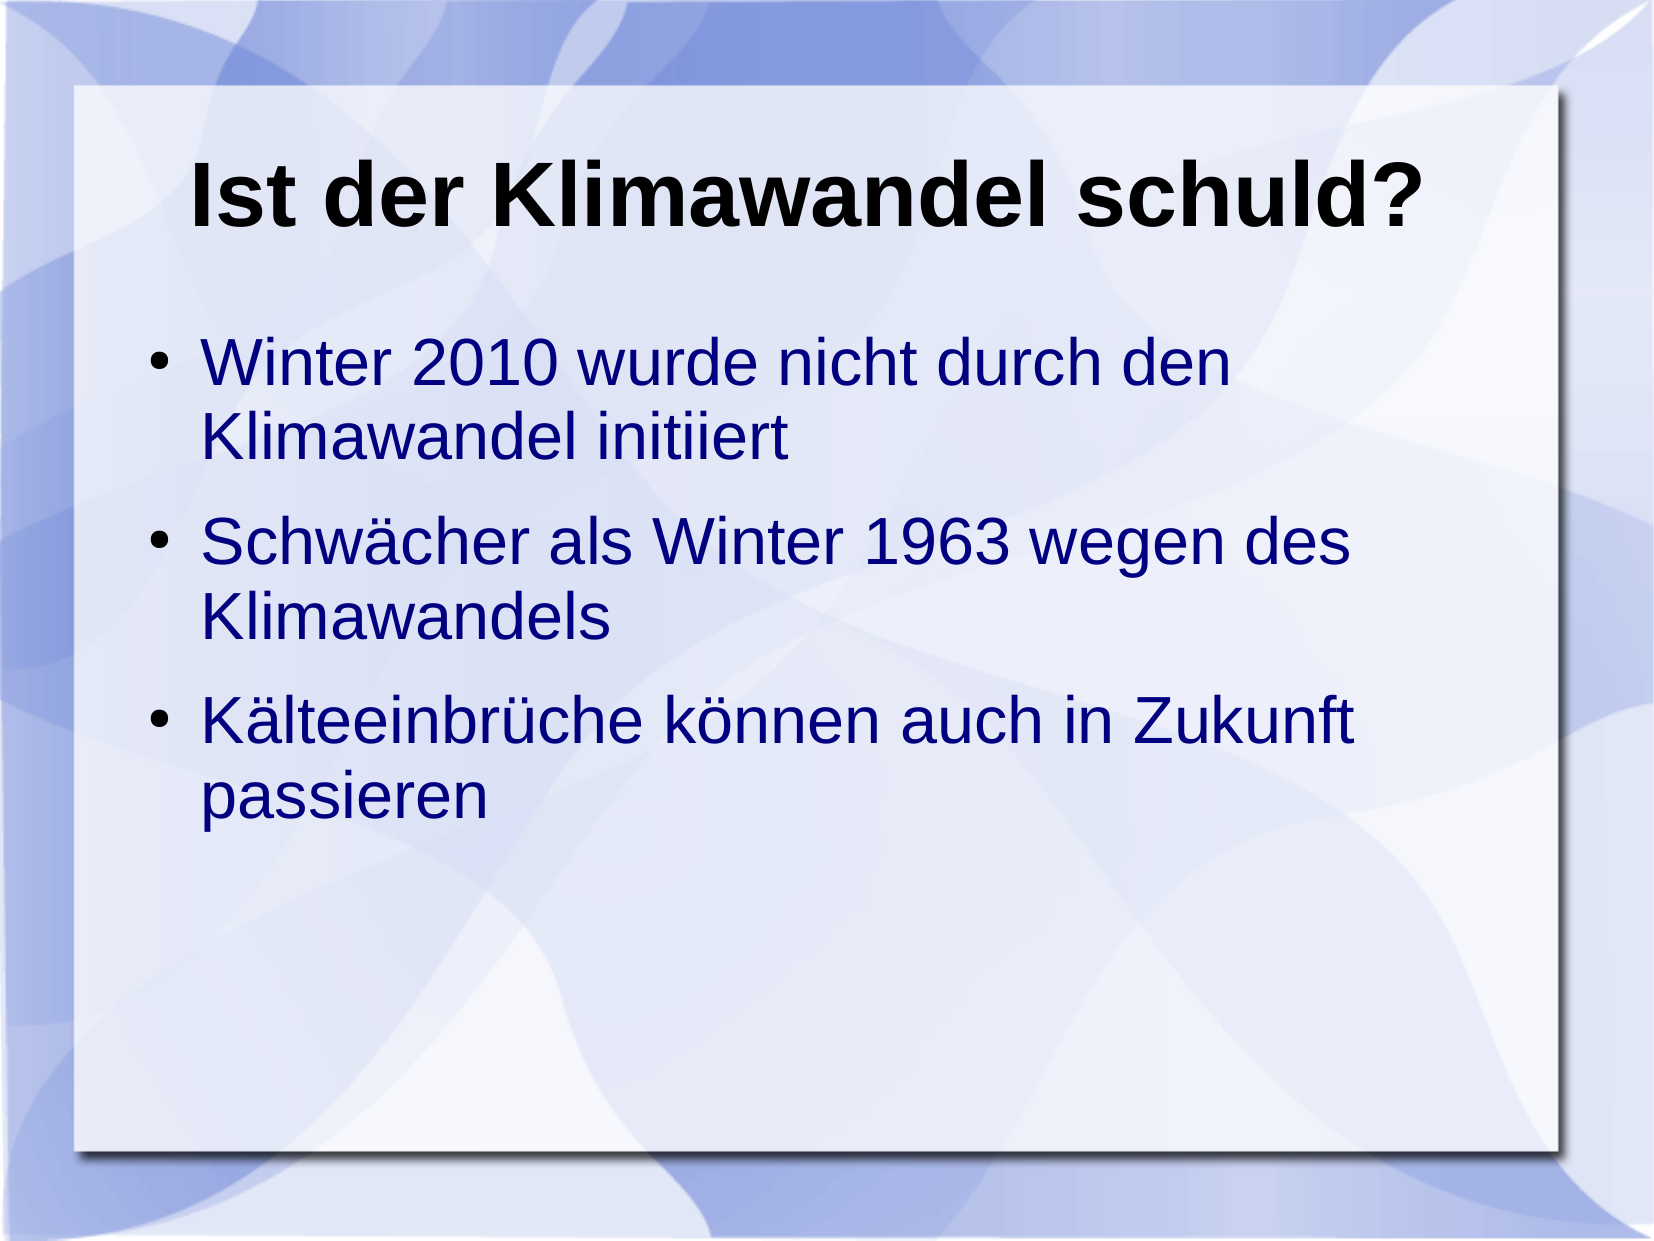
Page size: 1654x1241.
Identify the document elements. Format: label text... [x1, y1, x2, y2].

picture [0, 0, 1654, 1241]
title Ist der Klimawandel schuld? [82, 90, 1536, 298]
list Winter 2010 wurde nicht durch den Klimawandel initiiert Schwächer als Winter 1963 wegen des Klimawandels Kälteeinbrüche können auch in Zukunft passieren [129, 324, 1489, 975]
